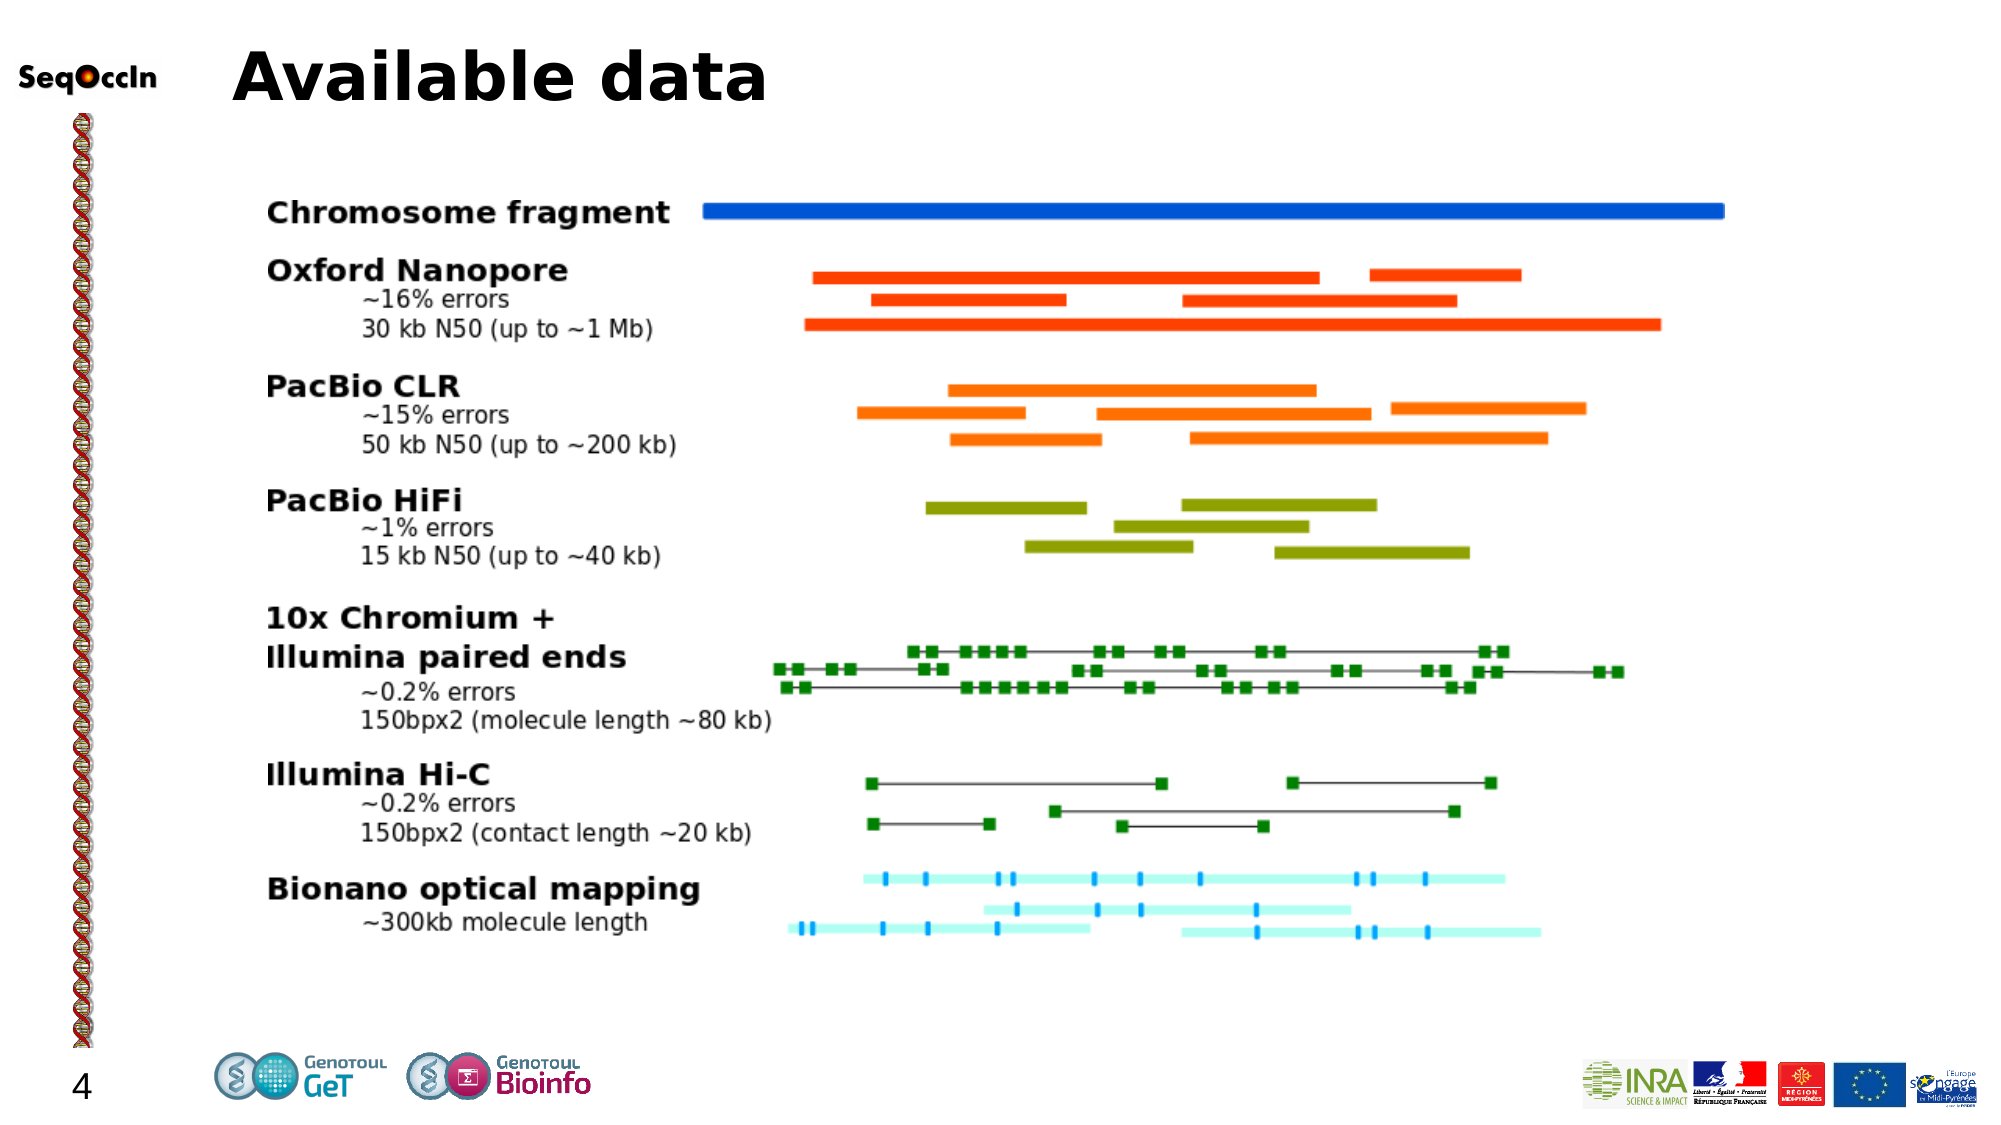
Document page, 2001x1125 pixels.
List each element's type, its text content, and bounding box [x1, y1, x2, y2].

picture [268, 200, 1725, 942]
picture [73, 113, 91, 1048]
picture [1581, 1059, 1689, 1109]
picture [13, 58, 162, 99]
picture [400, 1046, 597, 1106]
picture [1832, 1061, 1983, 1111]
picture [208, 1046, 392, 1106]
title Available data [181, 21, 1907, 122]
picture [1778, 1062, 1825, 1106]
